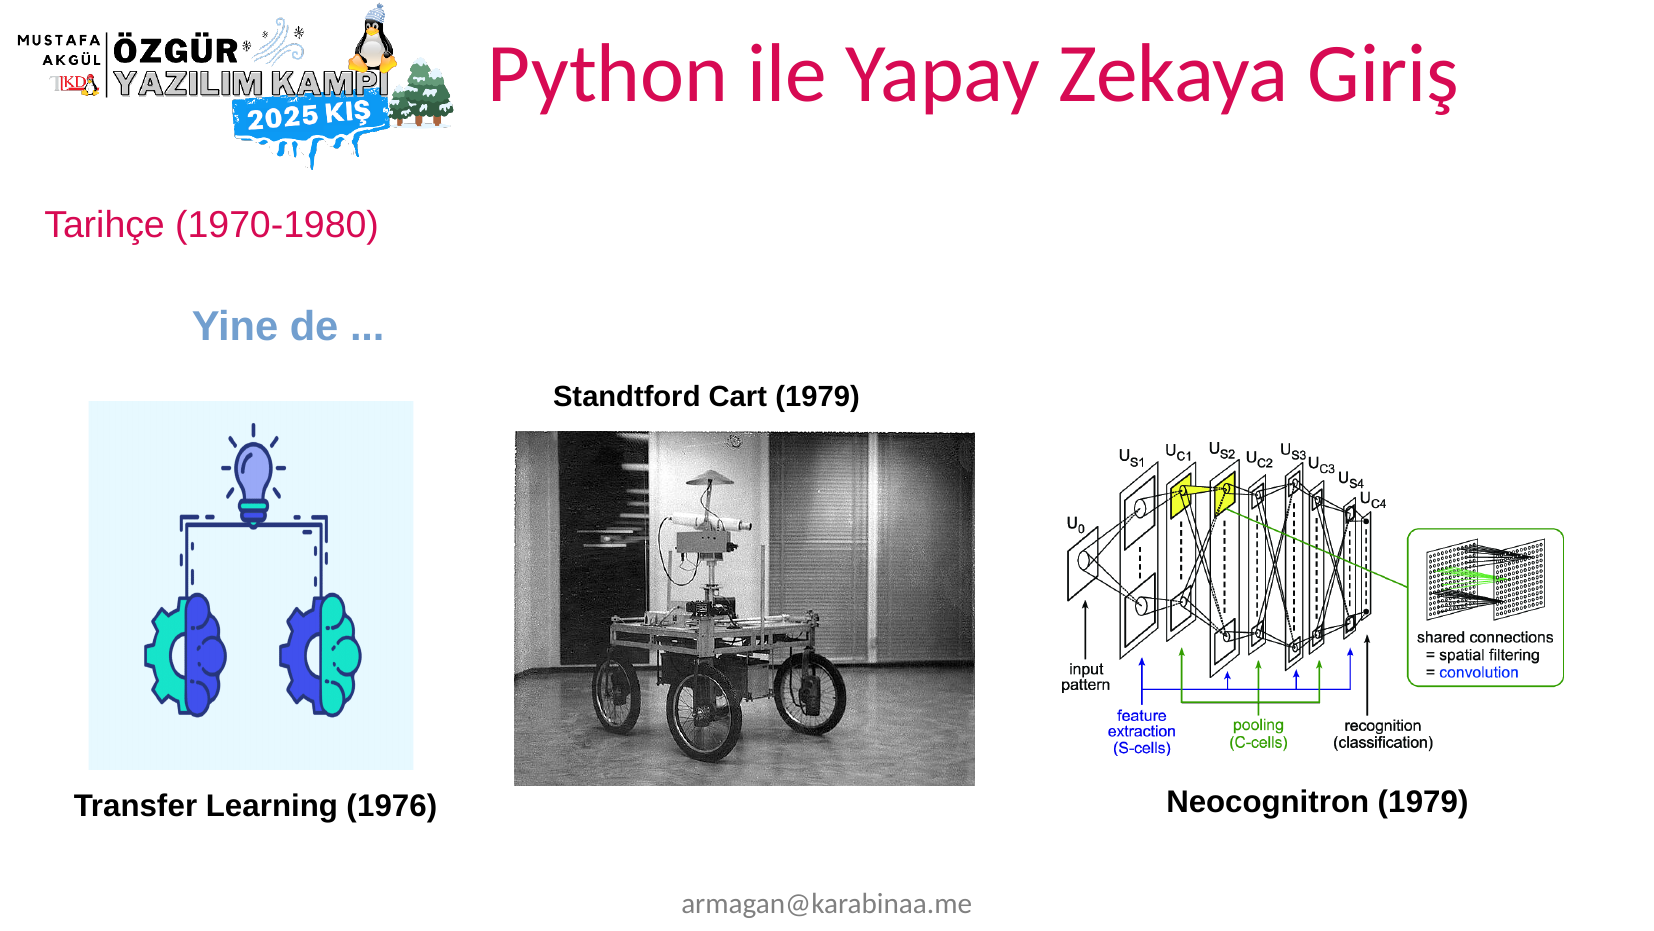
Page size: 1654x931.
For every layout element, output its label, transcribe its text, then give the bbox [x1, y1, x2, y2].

picture [514, 431, 975, 786]
text_box Standtford Cart (1979) [538, 372, 1004, 452]
picture [88, 401, 414, 770]
text_box Transfer Learning (1976) [59, 781, 473, 866]
text_box Python ile Yapay Zekaya Giriş [472, 10, 1654, 126]
text_box armagan@karabinaa.me [0, 877, 1654, 928]
text_box Tarihçe (1970-1980) [29, 196, 516, 296]
picture [0, 0, 463, 177]
text_box Neocognitron (1979) [1151, 777, 1595, 837]
text_box Yine de ... [177, 295, 1004, 357]
picture [1062, 442, 1564, 756]
